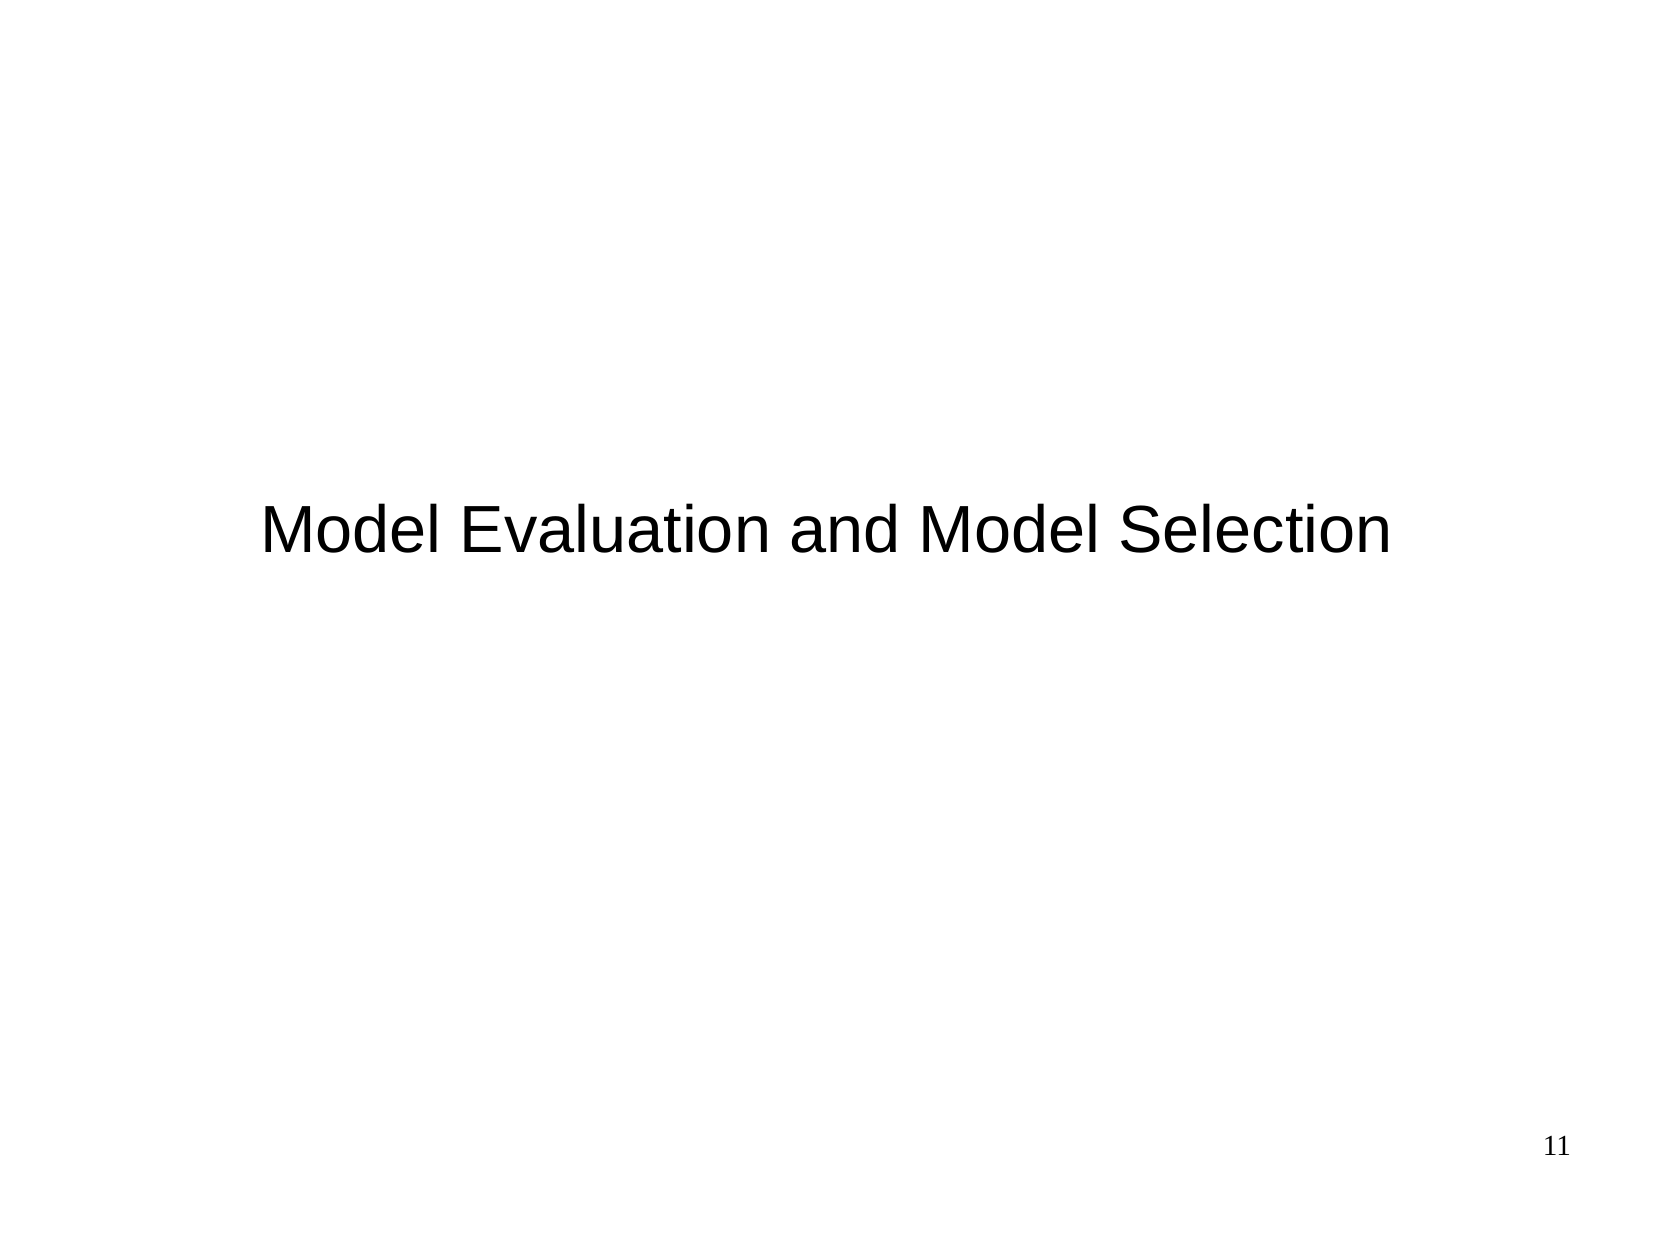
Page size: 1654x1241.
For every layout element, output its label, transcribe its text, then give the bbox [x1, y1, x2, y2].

subtitle Model Evaluation and Model Selection [82, 49, 1571, 1010]
